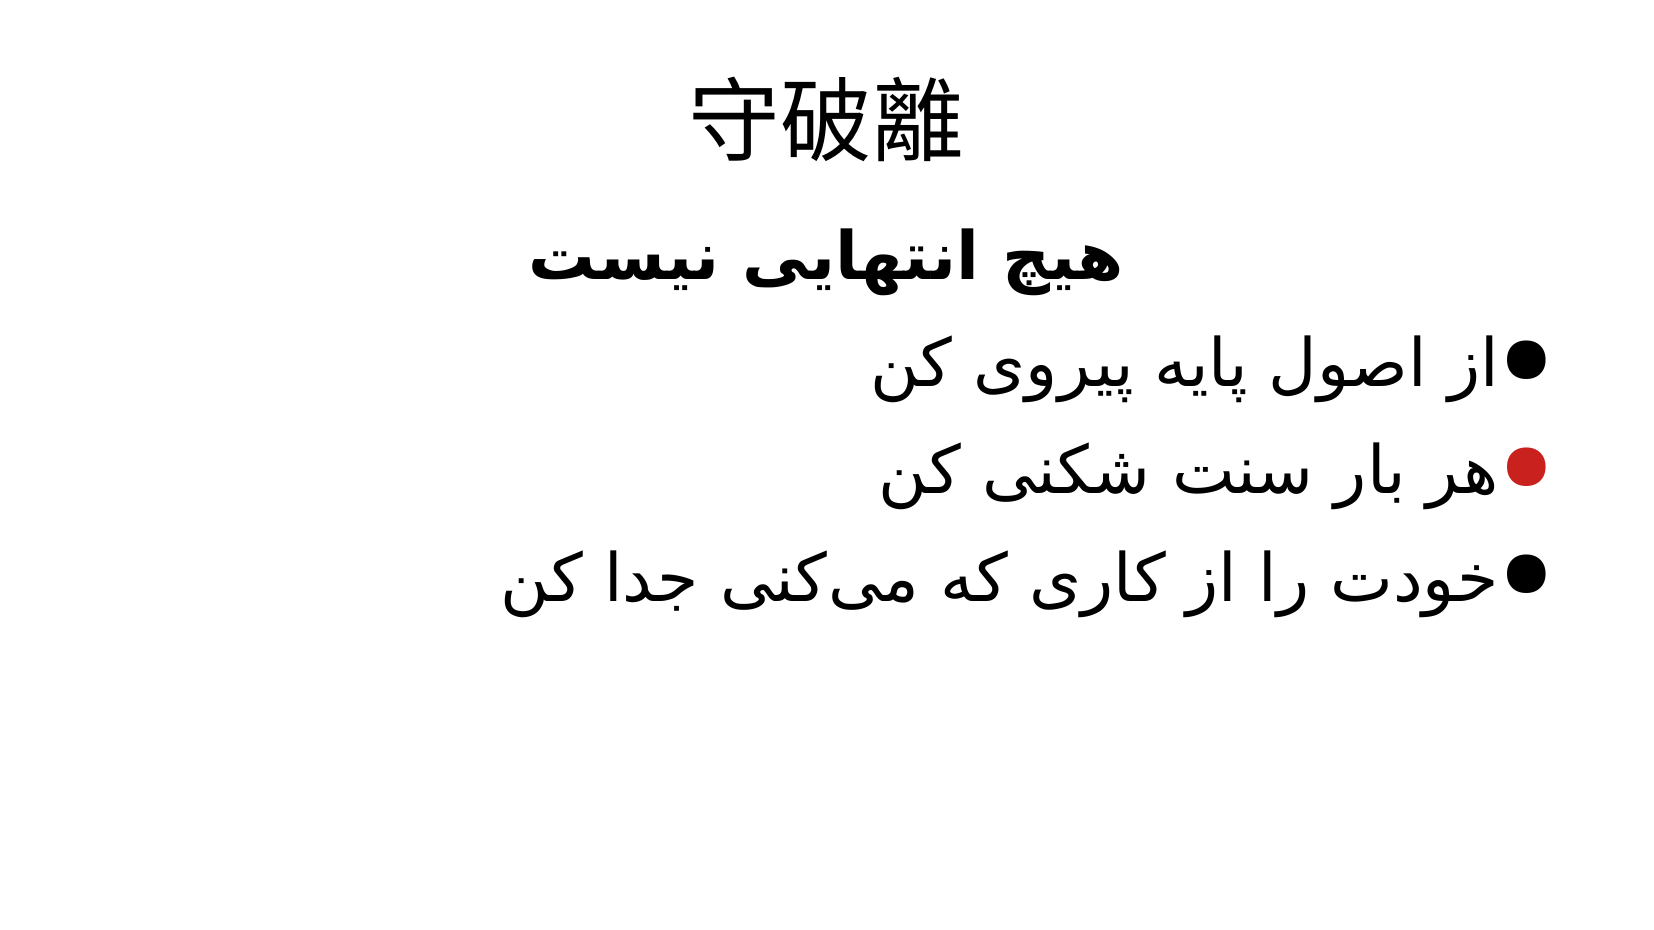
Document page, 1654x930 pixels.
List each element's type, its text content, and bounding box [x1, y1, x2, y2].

title 守破離 [82, 37, 1571, 193]
list هیچ انتهایی نیست از اصول پایه پیروی کن هر بار سنت شکنی کن خودت را از کاری که می‌کنی جدا کن [82, 217, 1571, 757]
